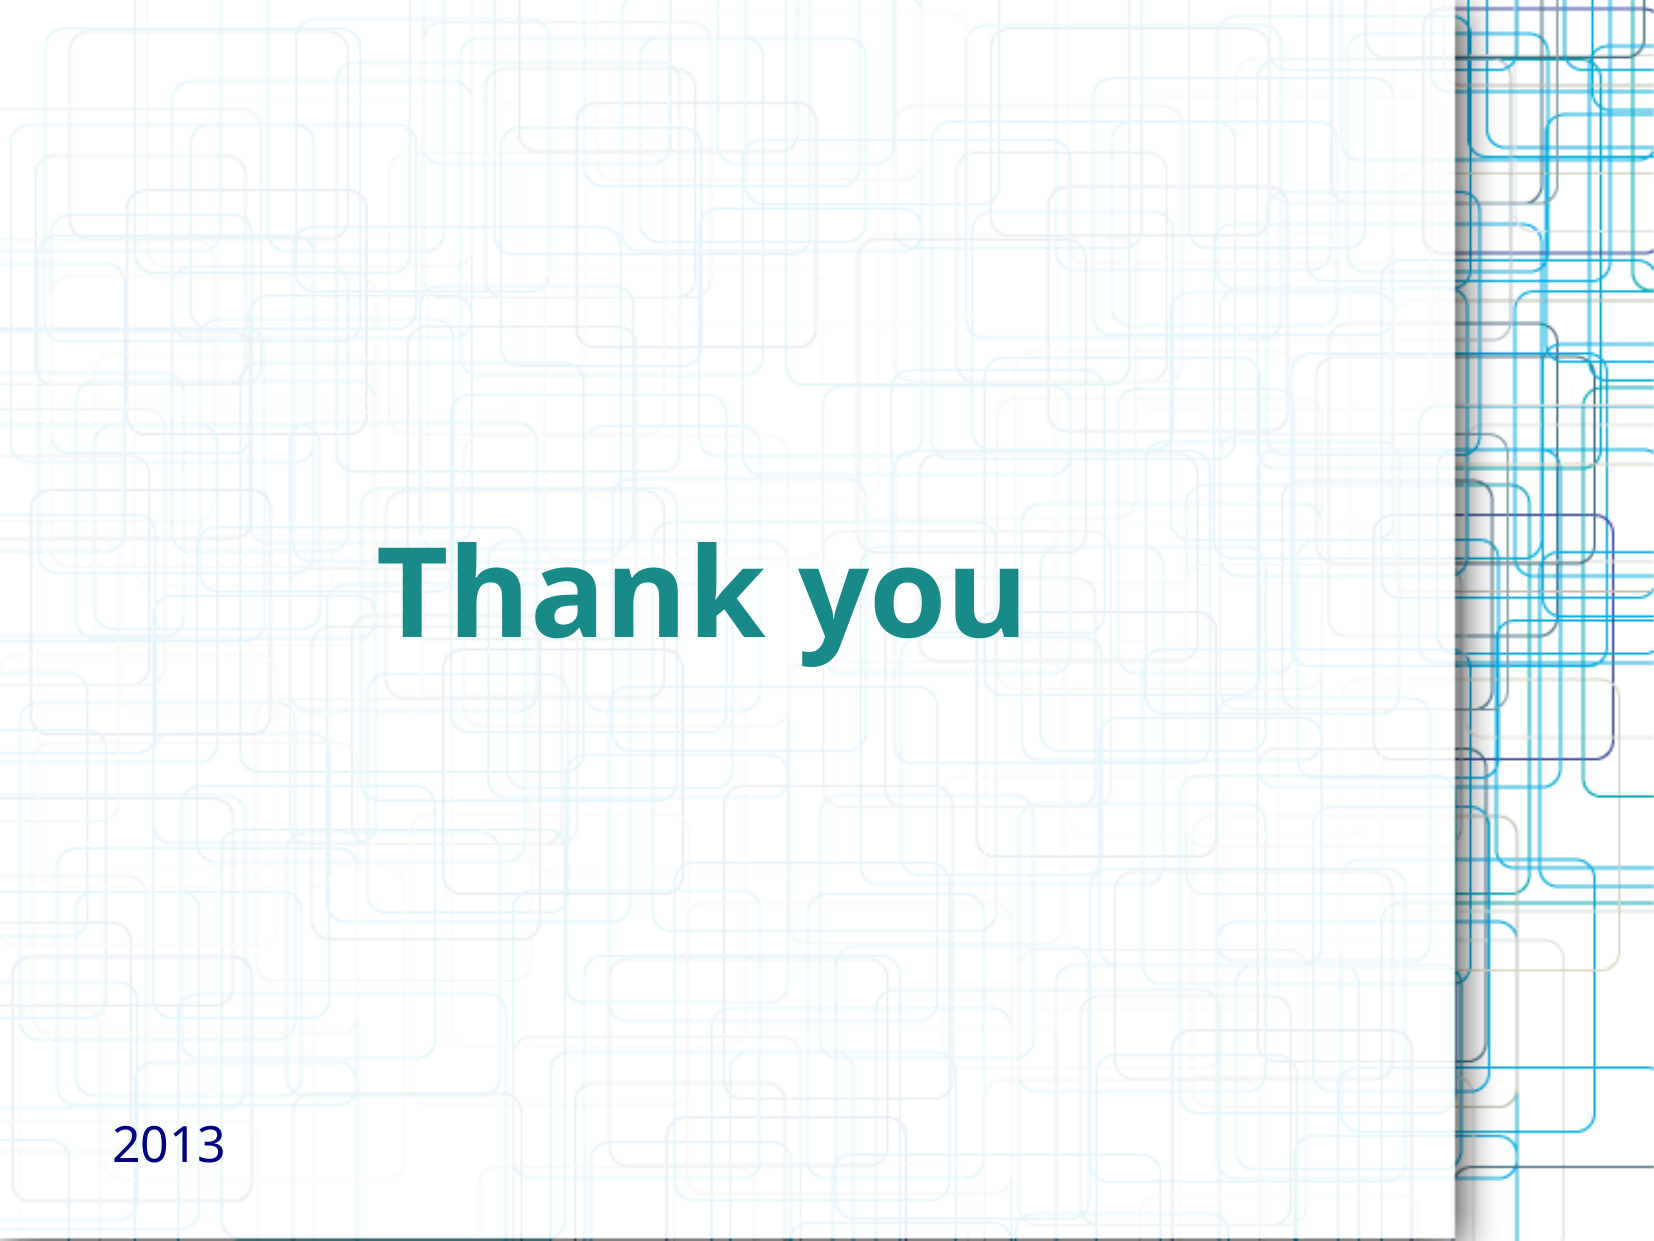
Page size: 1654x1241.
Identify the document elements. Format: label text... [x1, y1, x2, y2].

subtitle Thank you [0, 501, 1447, 677]
picture [0, 0, 1654, 1241]
text_box 2013 [88, 1092, 249, 1182]
